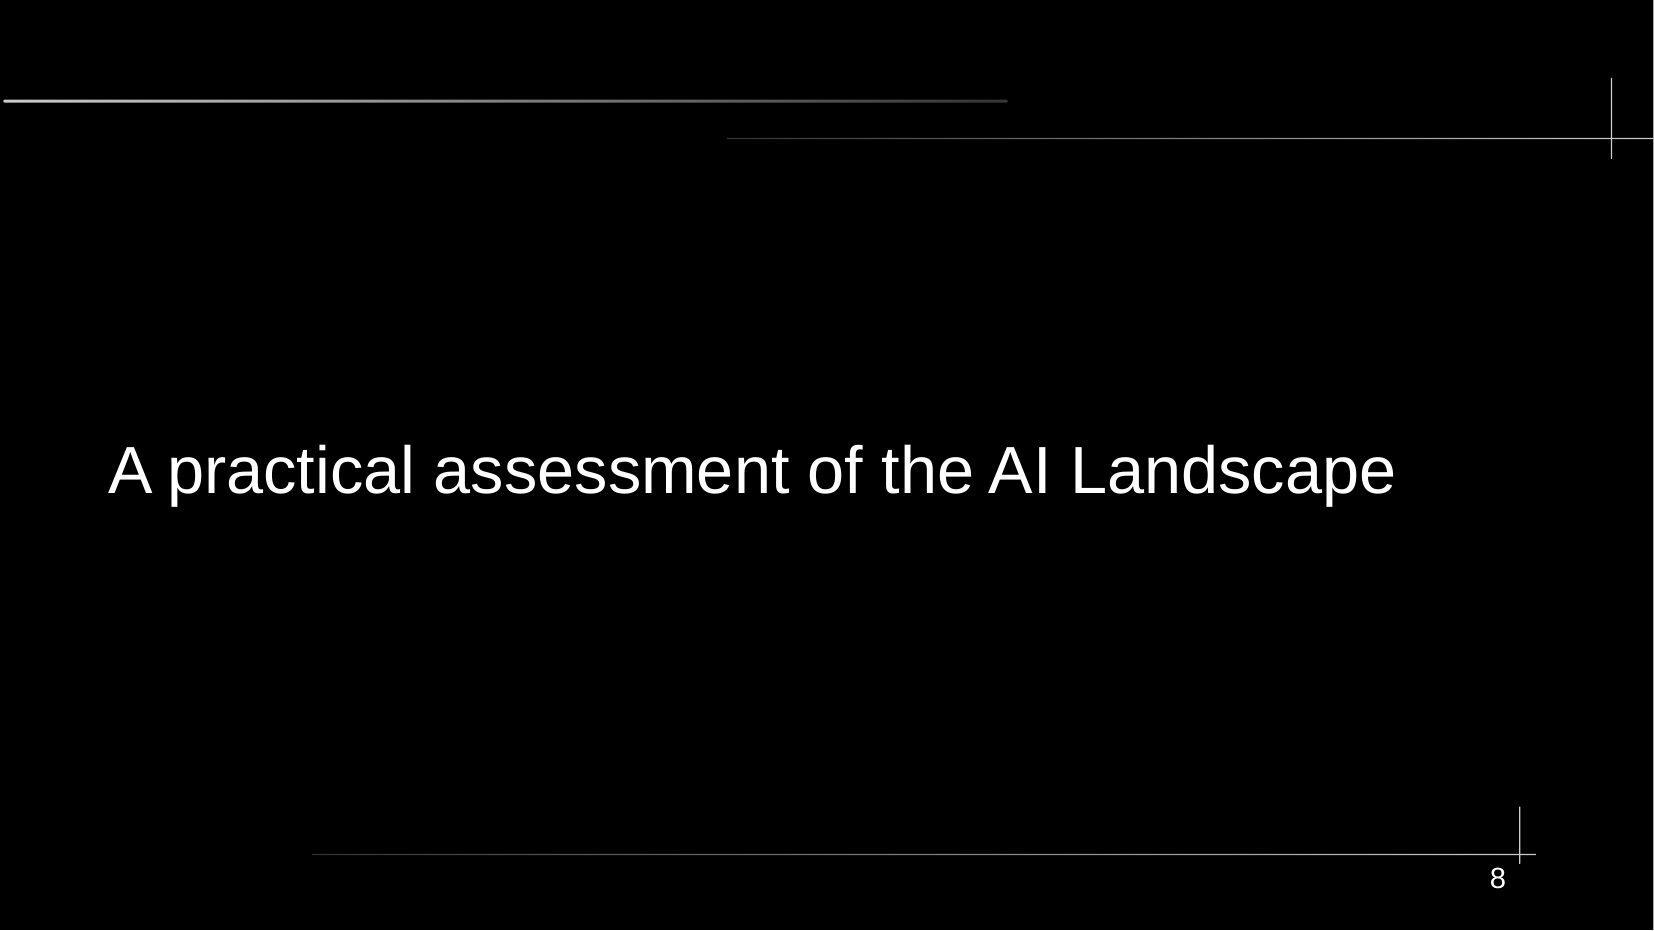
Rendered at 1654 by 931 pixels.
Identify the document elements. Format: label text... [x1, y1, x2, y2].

list A practical assessment of the AI Landscape [37, 225, 1526, 608]
